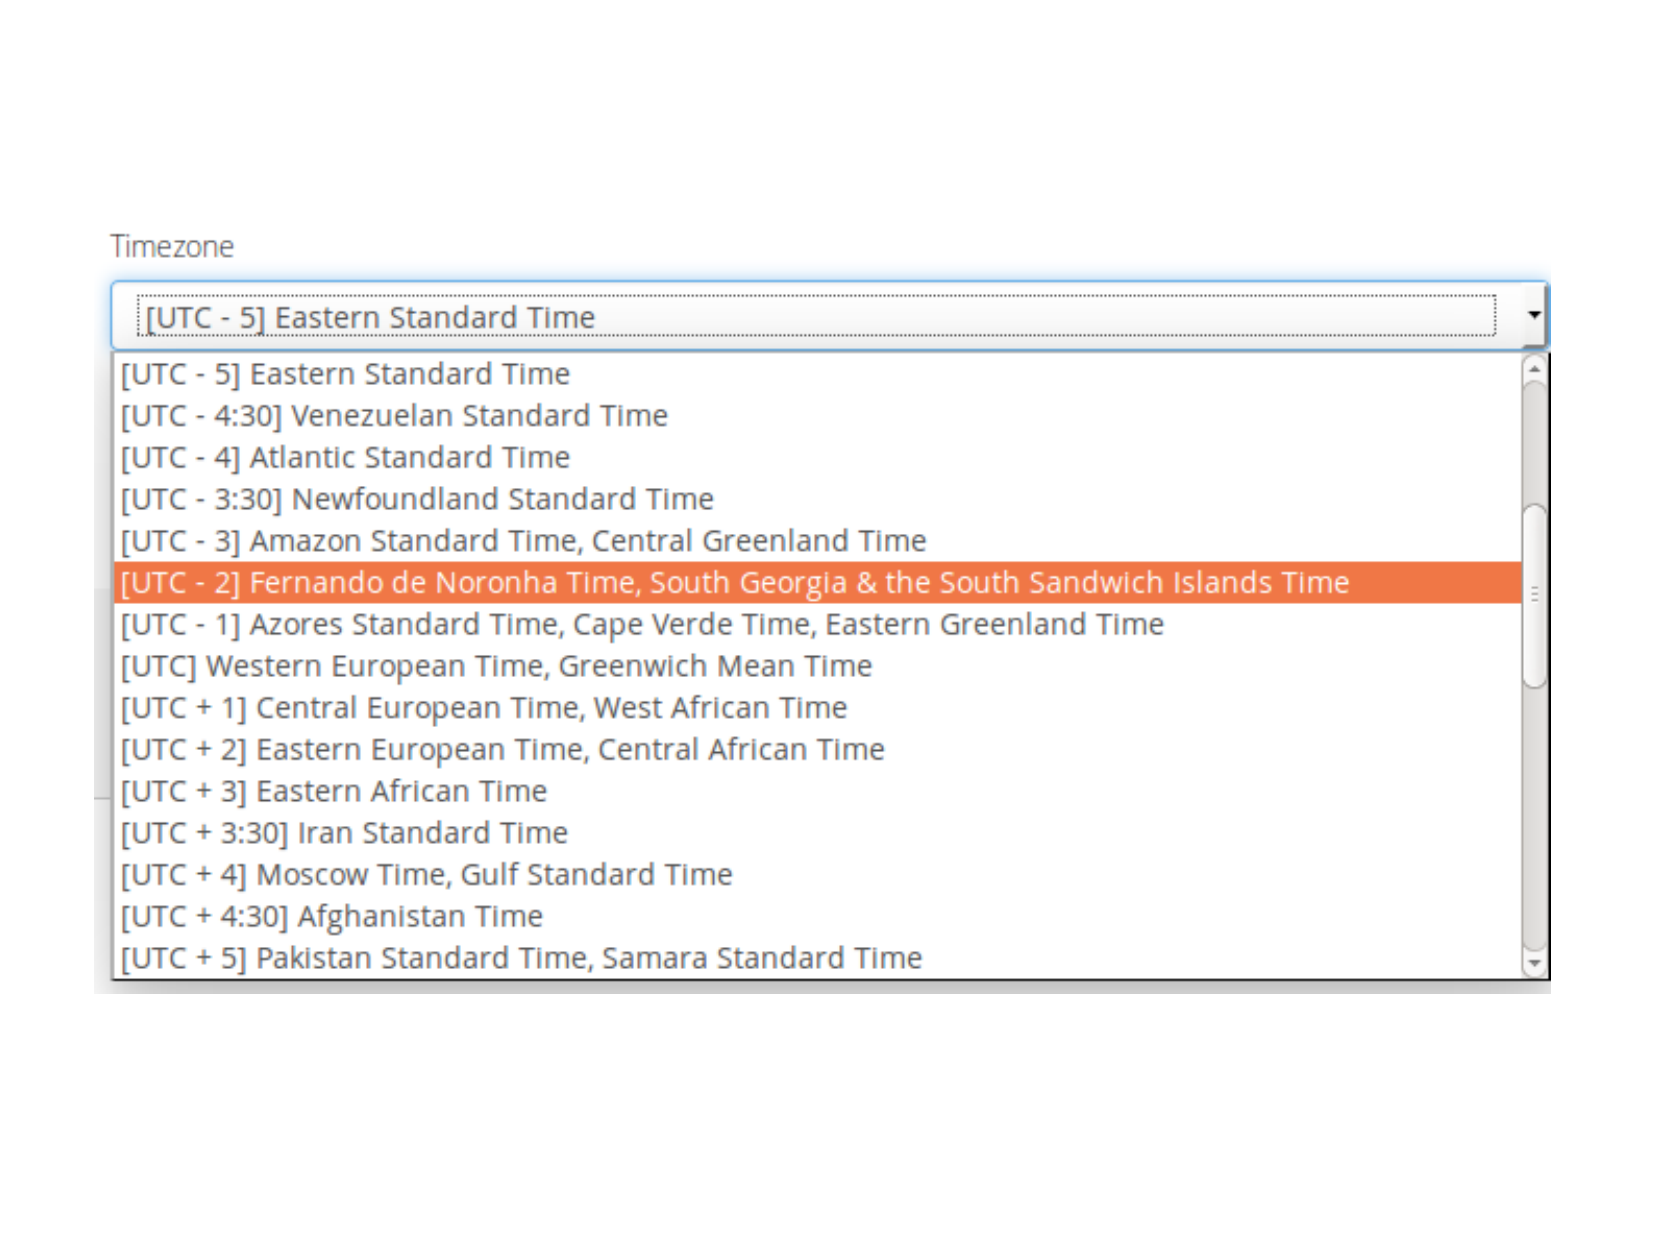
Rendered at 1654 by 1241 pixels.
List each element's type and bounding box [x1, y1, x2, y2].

picture [94, 218, 1551, 994]
